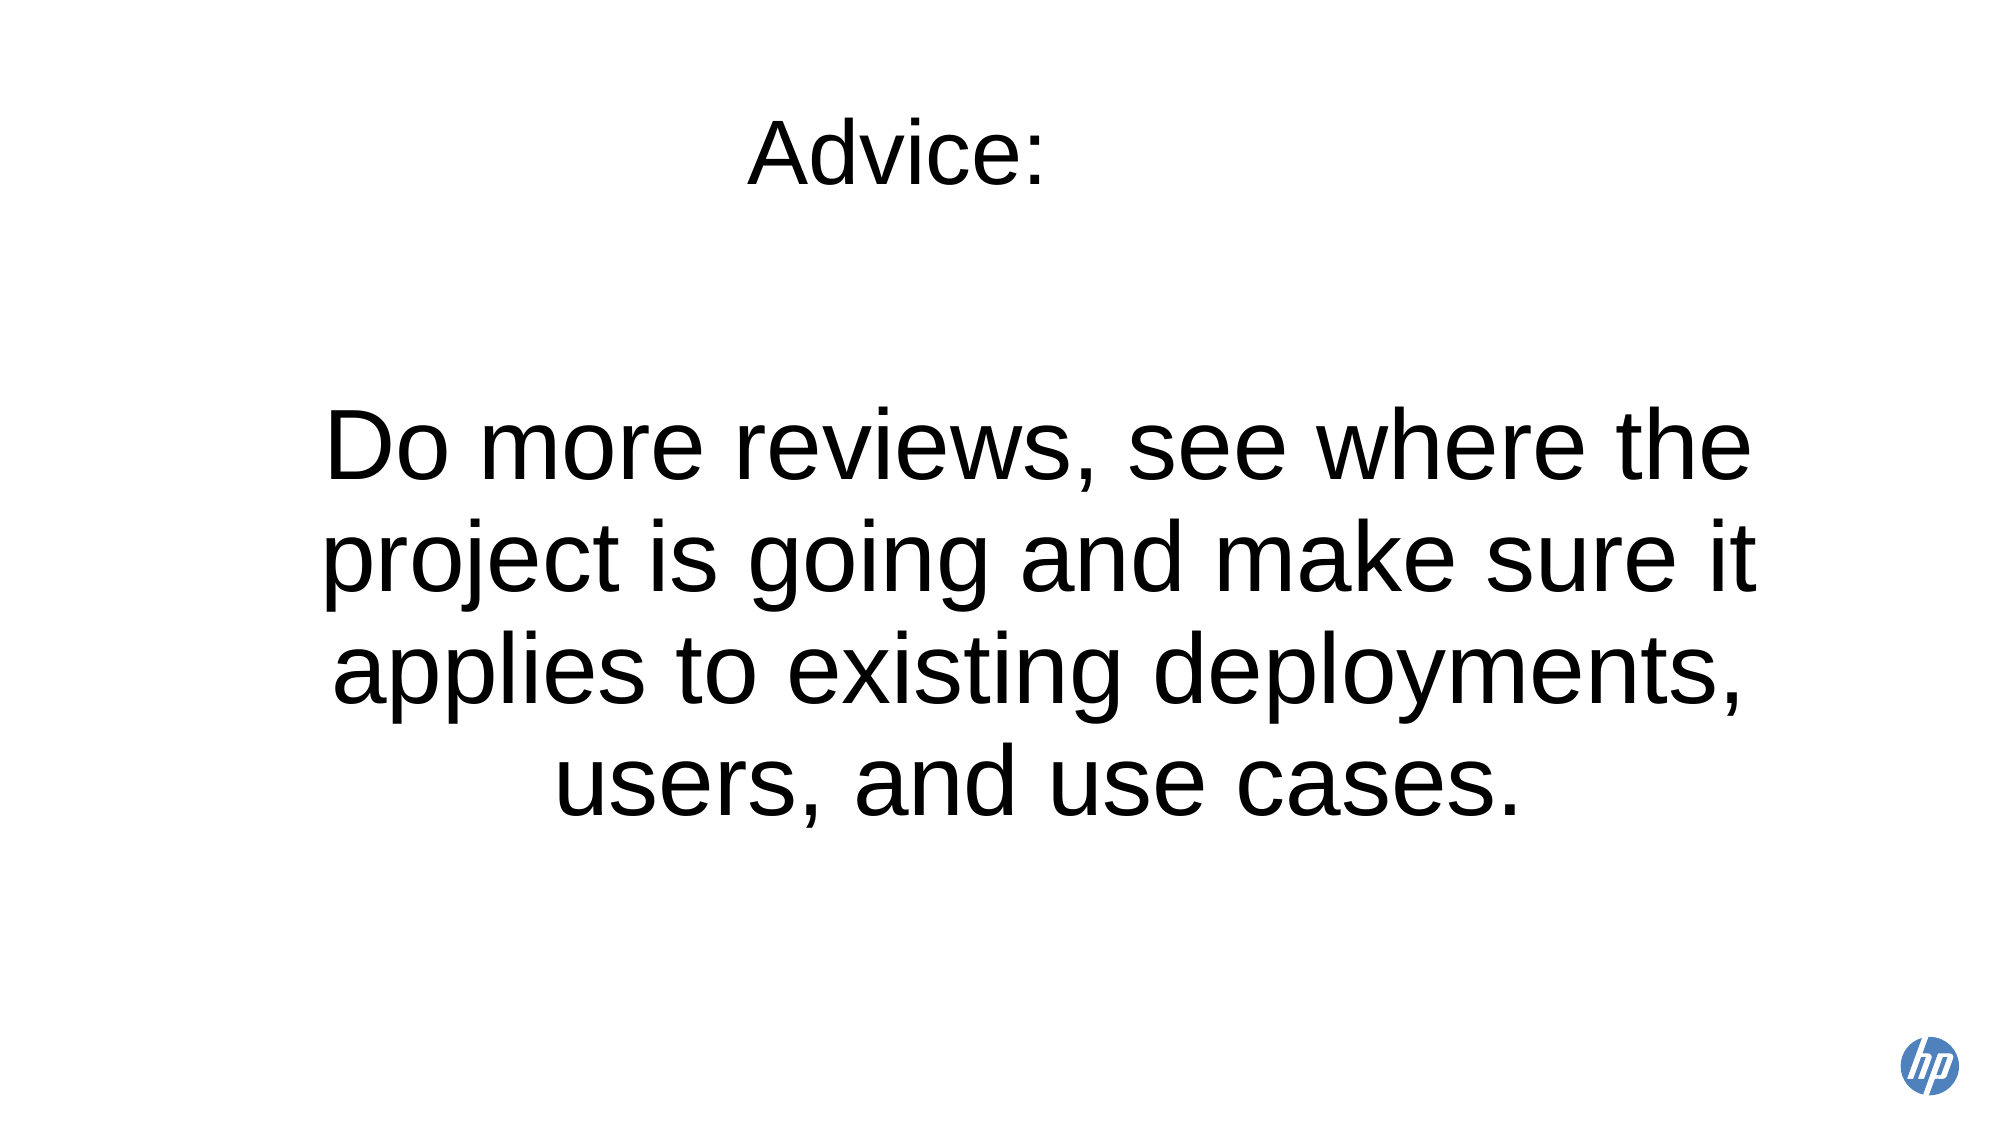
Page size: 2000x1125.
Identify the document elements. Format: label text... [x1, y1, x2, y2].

text_box Do more reviews, see where the project is going and make sure it applies to existing deployments, users, and use cases. [188, 382, 1890, 846]
text_box Advice: [578, 94, 1217, 213]
